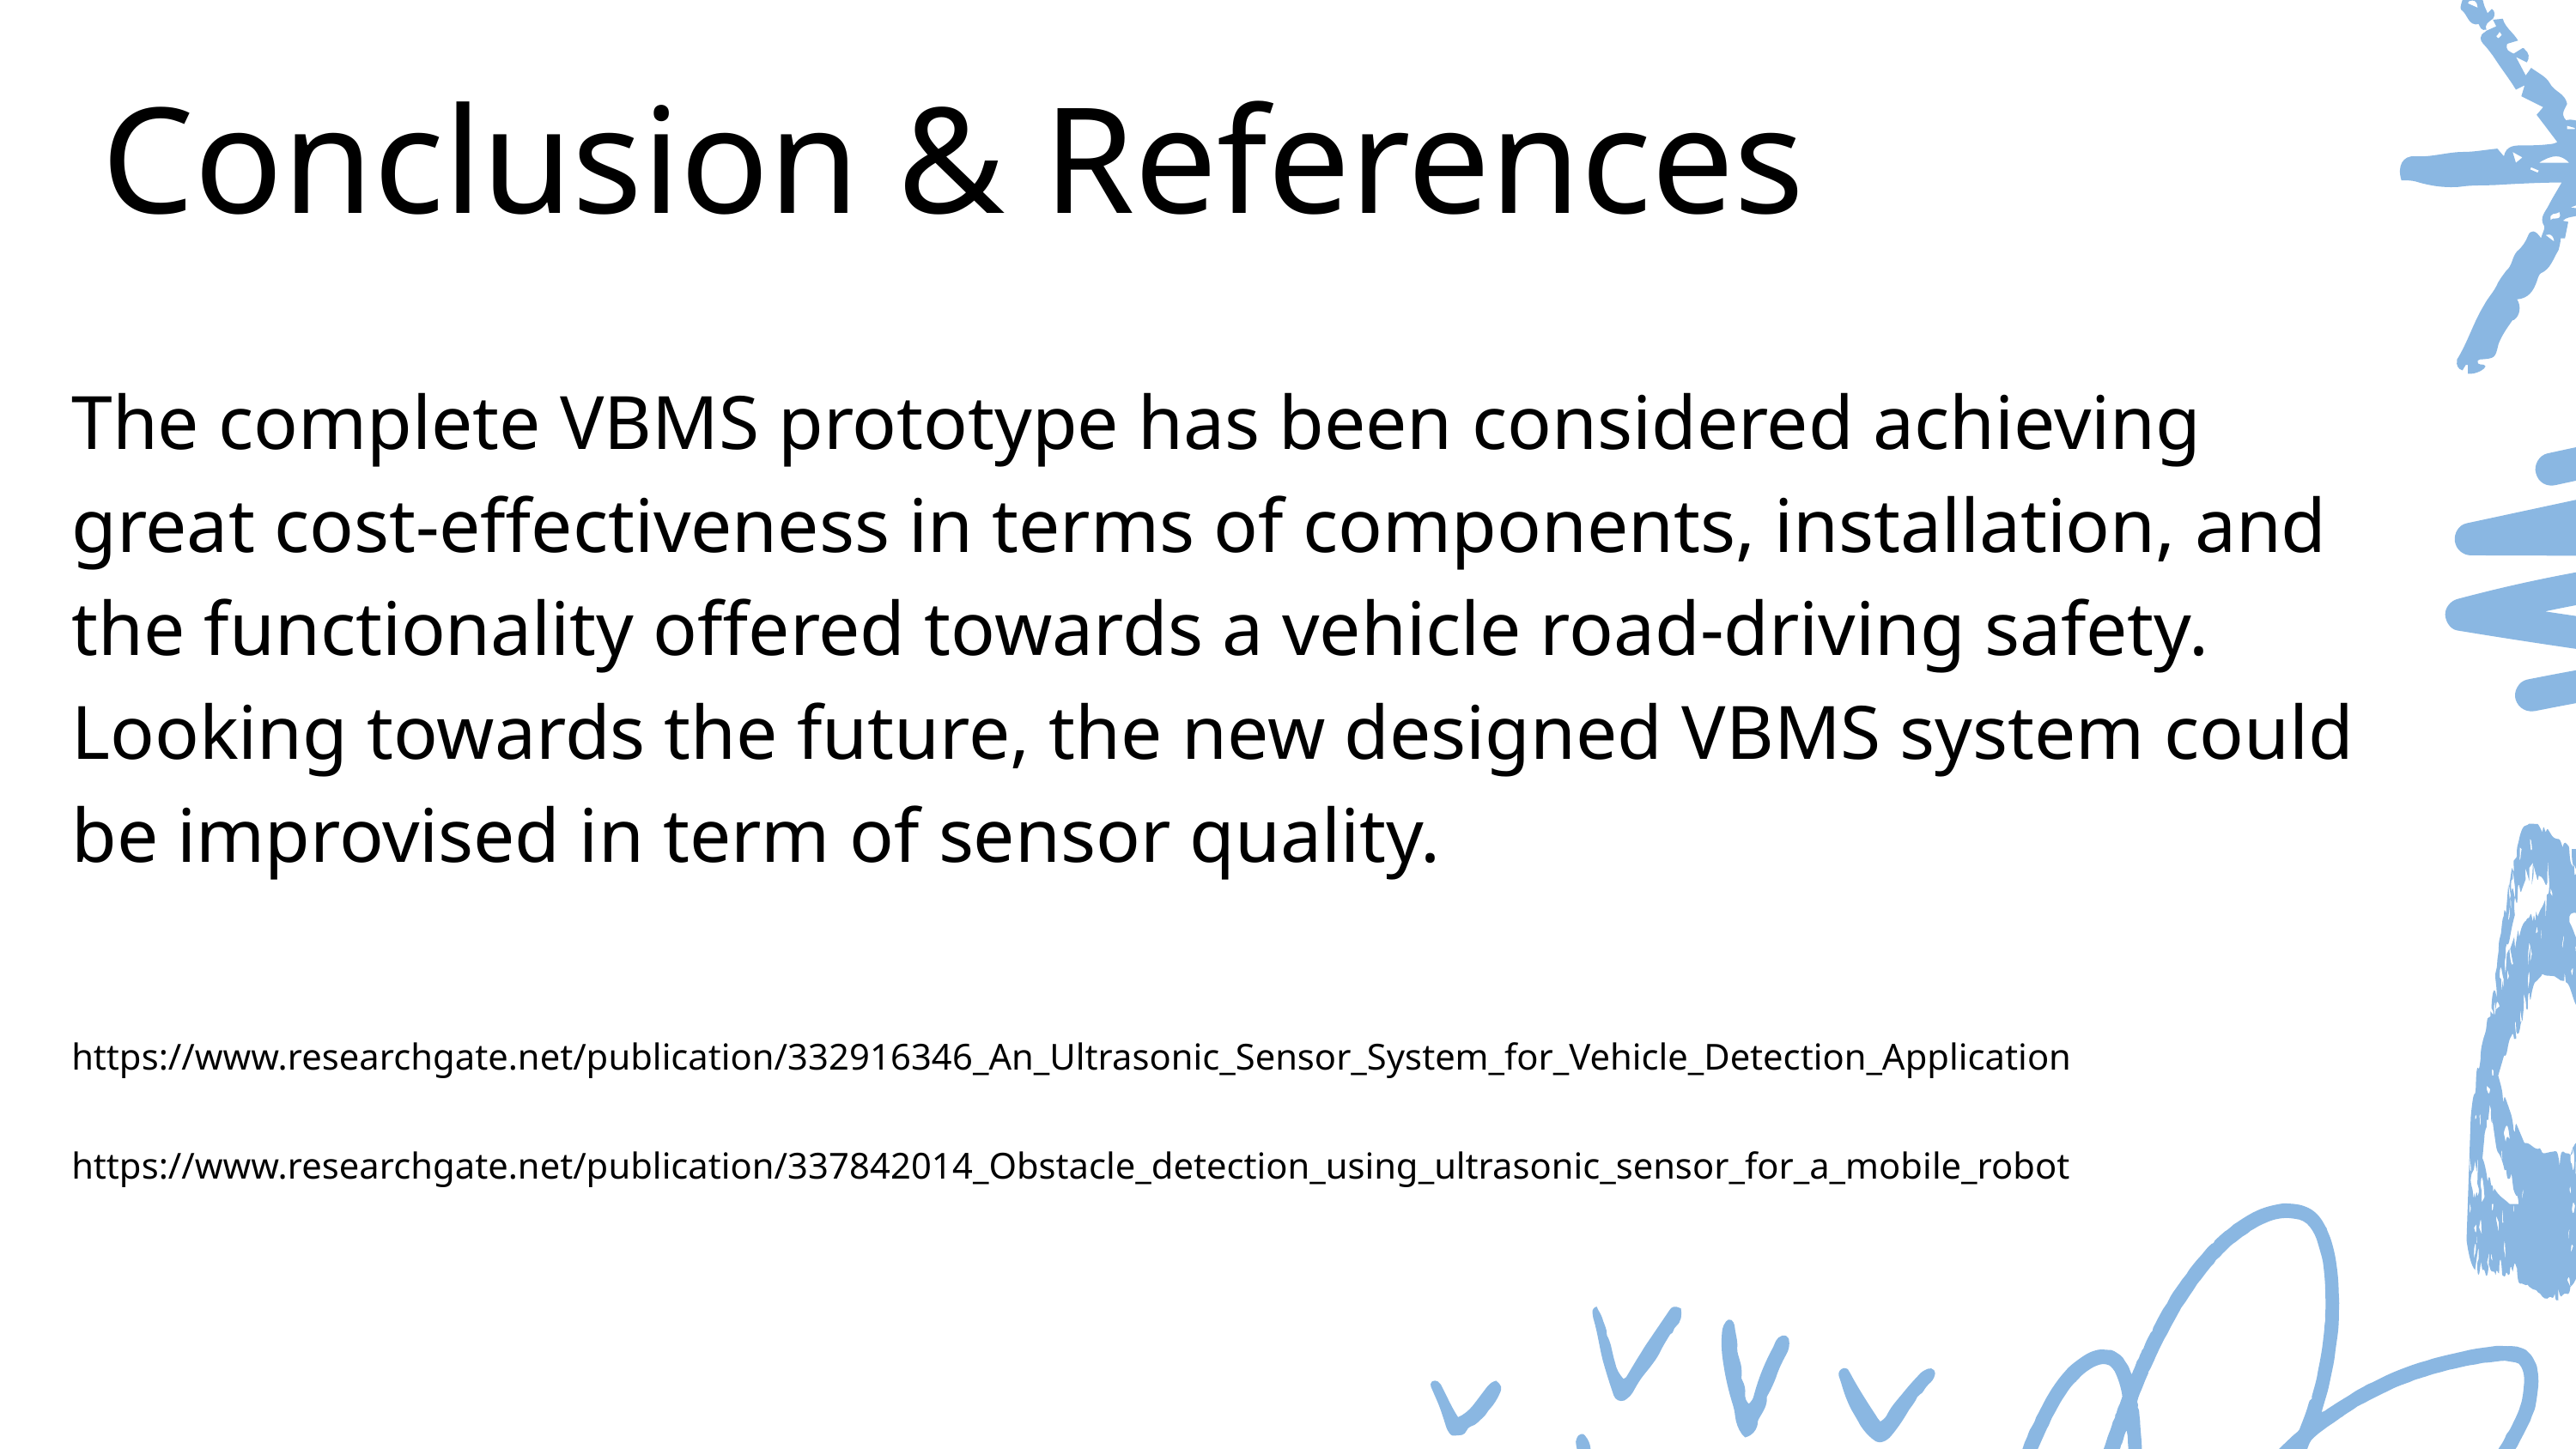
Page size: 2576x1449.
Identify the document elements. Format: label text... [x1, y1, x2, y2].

text_box [1428, 0, 2576, 1449]
text_box Conclusion & References [101, 115, 2210, 255]
text_box The complete VBMS prototype has been considered achieving great cost-effectiveness in terms of components, installation, and the functionality offered towards a vehicle road-driving safety. Looking towards the future, the new designed VBMS system could be improvised in term of sensor quality. https://www.researchgate.net/publication/332916346_An_Ultrasonic_Sensor_System_for_Vehicle_Detection_Application https://www.researchgate.net/publication/337842014_Obstacle_detection_using_ultrasonic_sensor_for_a_mobile_robot [71, 361, 2366, 1275]
